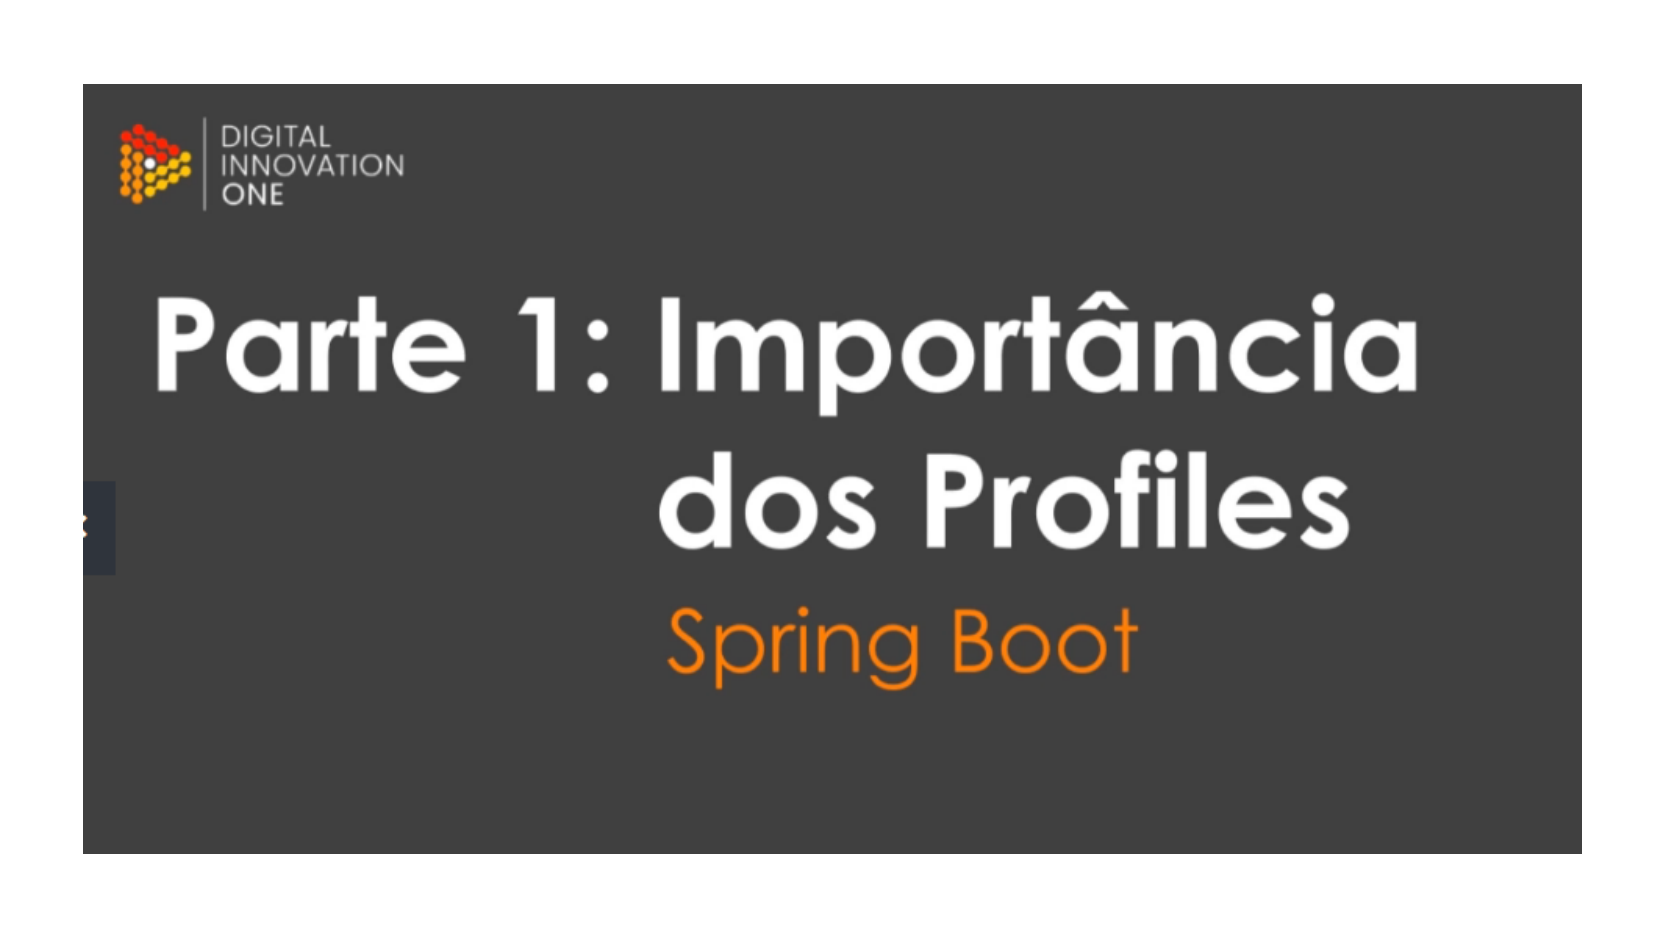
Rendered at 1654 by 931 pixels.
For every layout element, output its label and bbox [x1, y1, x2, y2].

picture [83, 84, 1582, 854]
